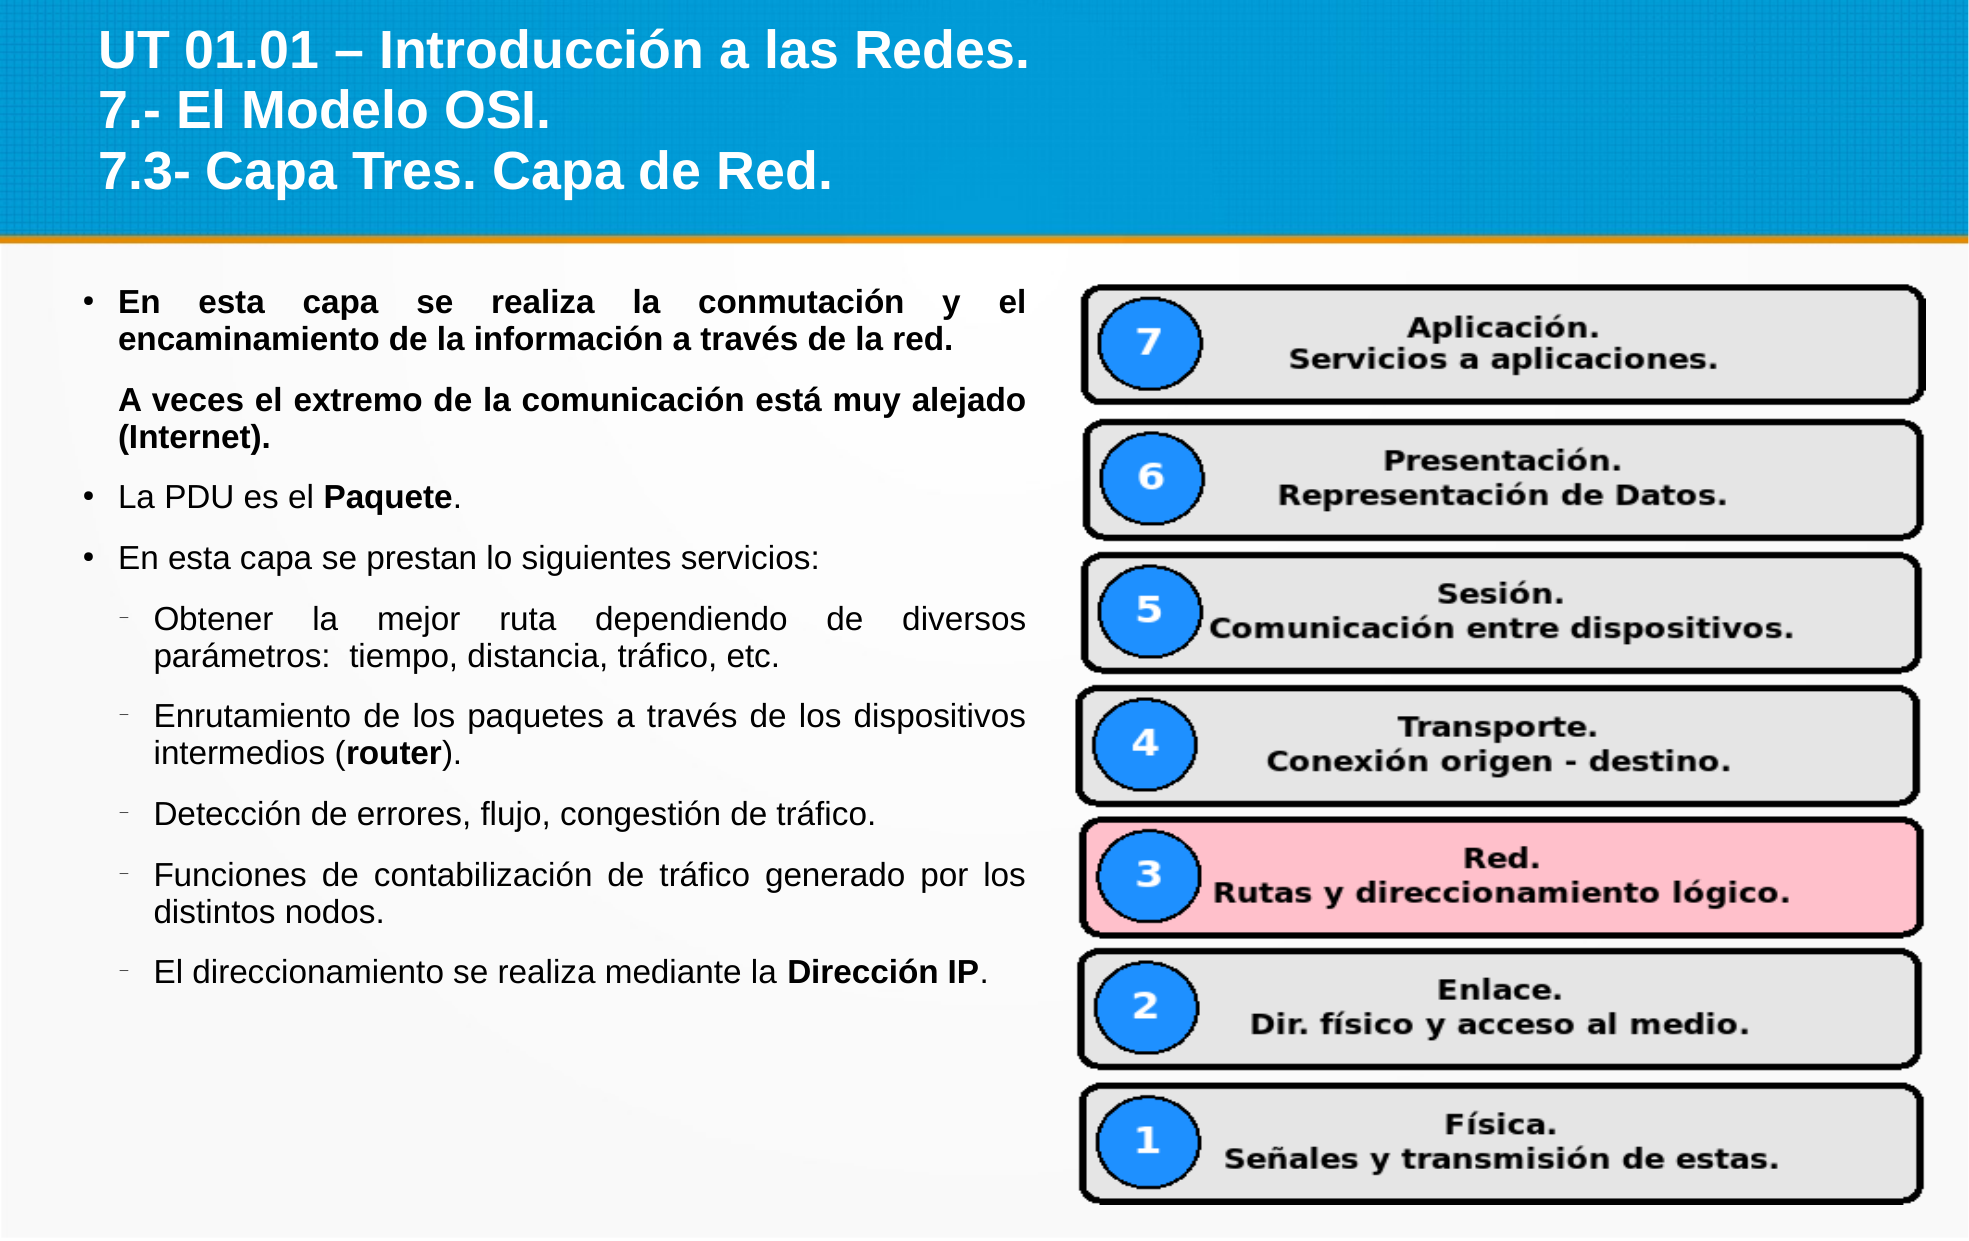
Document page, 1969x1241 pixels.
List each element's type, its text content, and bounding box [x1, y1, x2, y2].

picture [0, 233, 1969, 1241]
title UT 01.01 – Introducción a las Redes. 7.- El Modelo OSI. 7.3- Capa Tres. Capa de Red. [98, 19, 1870, 201]
list En esta capa se realiza la conmutación y el encaminamiento de la información a través de la red. A veces el extremo de la comunicación está muy alejado (Internet). La PDU es el Paquete. En esta capa se prestan lo siguientes servicios: Obtener la mejor ruta dependiendo de diversos parámetros: tiempo, distancia, tráfico, etc. Enrutamiento de los paquetes a través de los dispositivos intermedios (router). Detección de errores, flujo, congestión de tráfico. Funciones de contabilización de tráfico generado por los distintos nodos. El direccionamiento se realiza mediante la Dirección IP. [82, 283, 1028, 1193]
